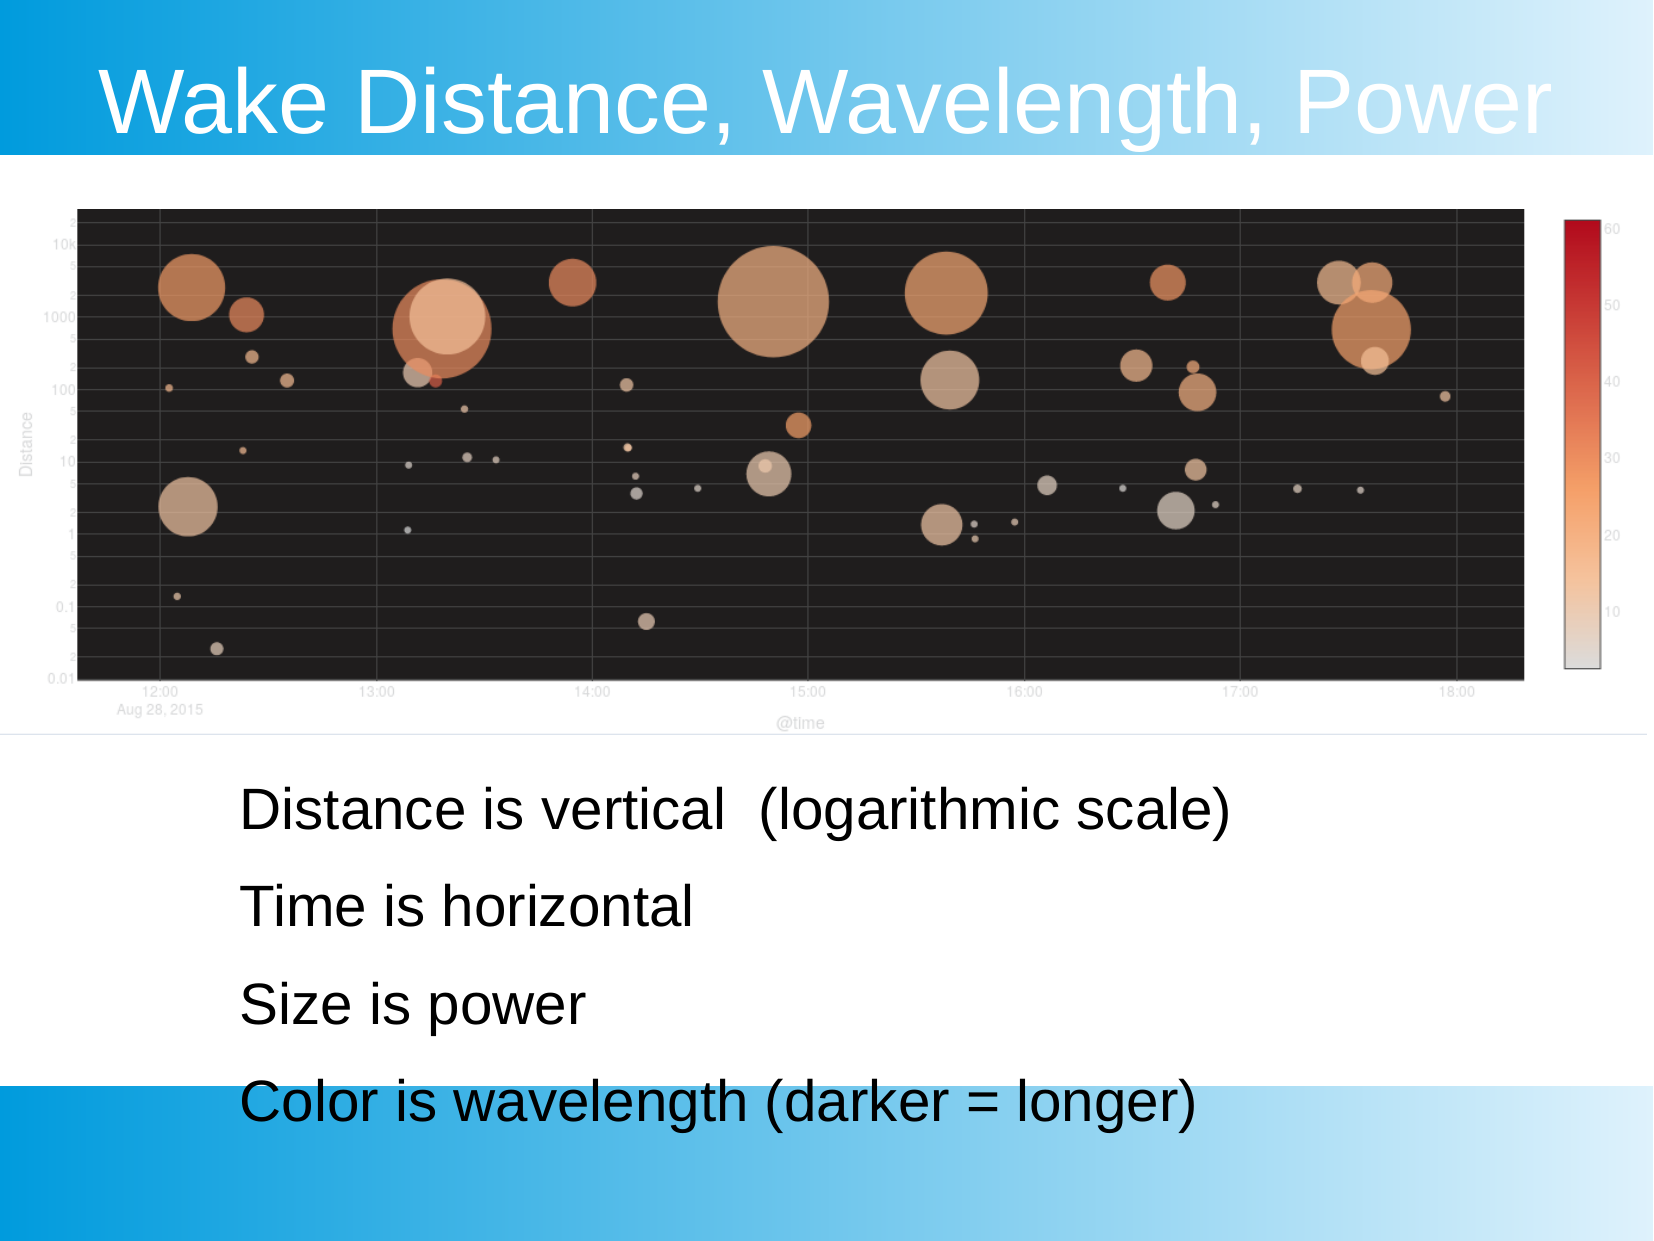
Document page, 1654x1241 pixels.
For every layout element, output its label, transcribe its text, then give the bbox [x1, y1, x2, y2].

picture [0, 209, 1647, 736]
title Wake Distance, Wavelength, Power [82, 49, 1571, 155]
text_box Distance is vertical (logarithmic scale) Time is horizontal Size is power Color is wavelength (darker = longer) [225, 736, 1336, 1081]
